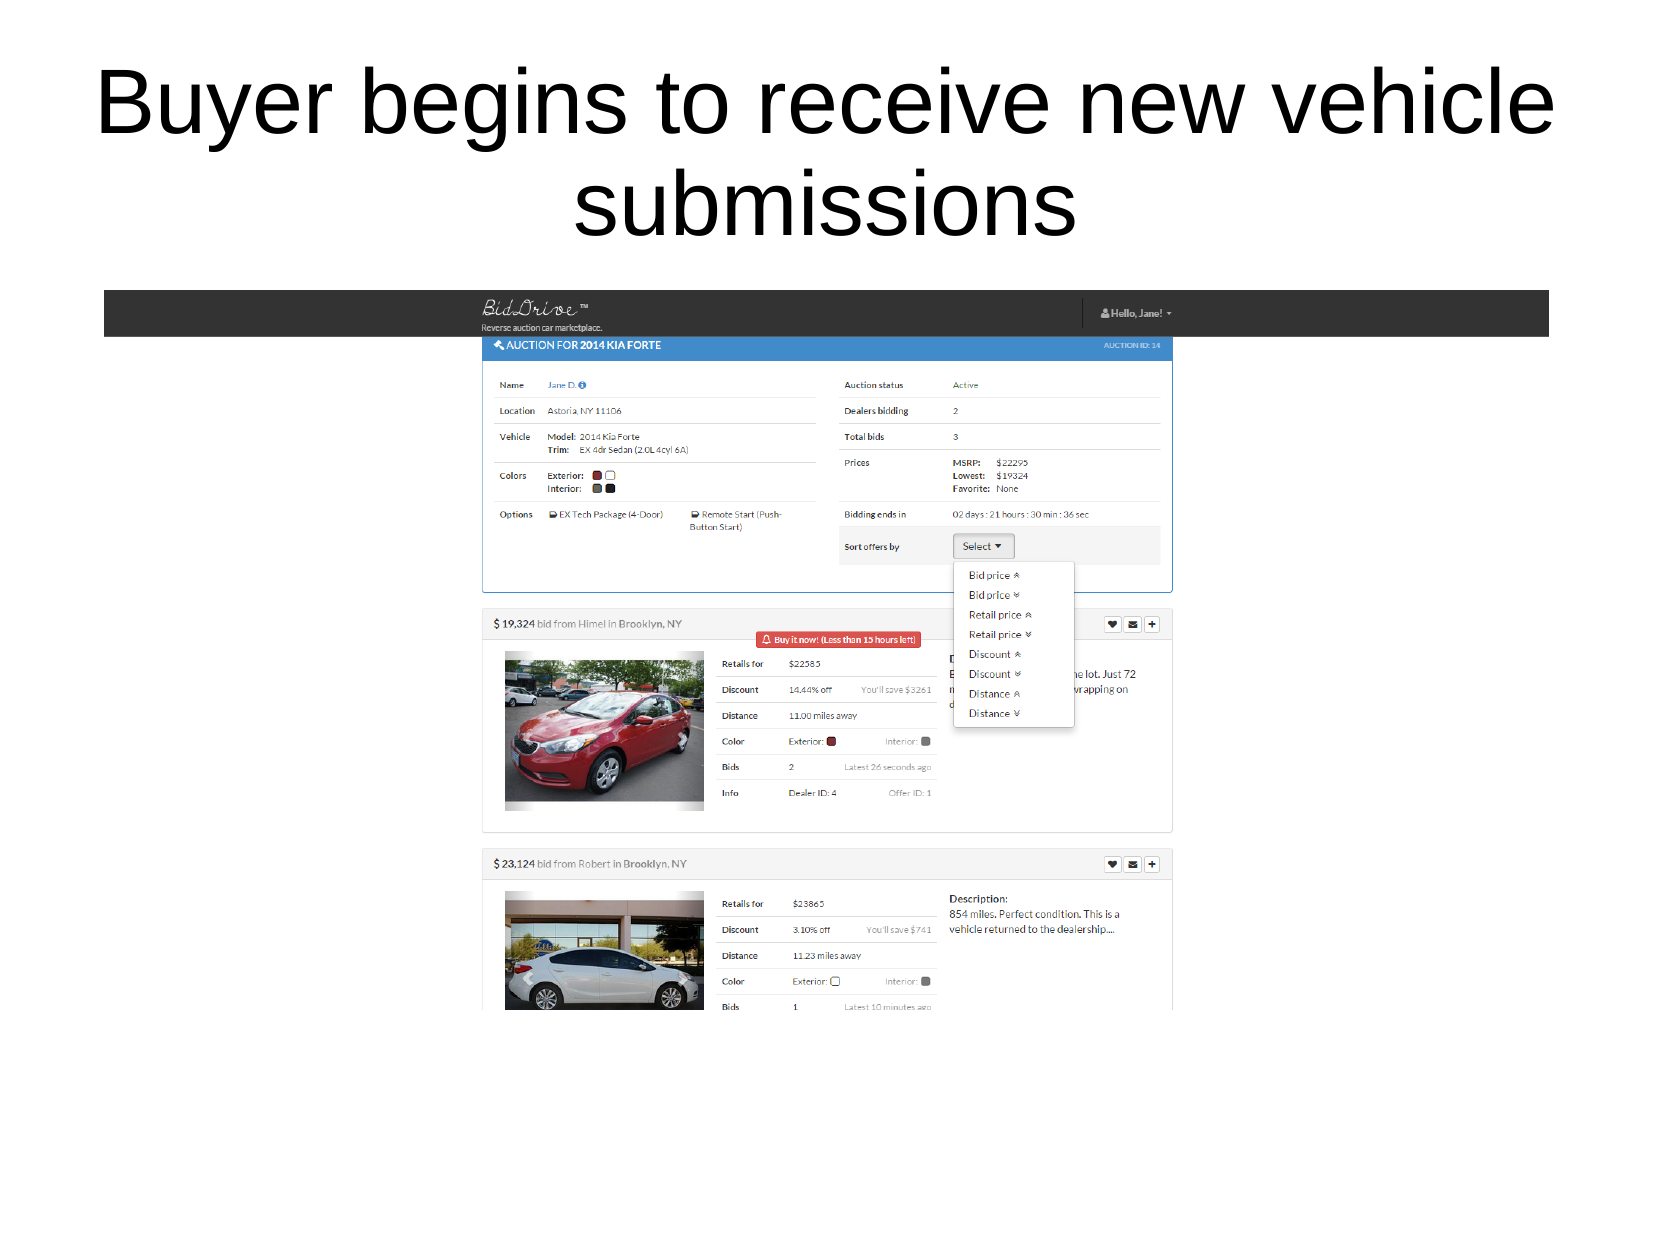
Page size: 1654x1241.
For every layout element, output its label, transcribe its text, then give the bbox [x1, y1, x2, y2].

picture [104, 290, 1549, 1010]
title Buyer begins to receive new vehicle submissions [82, 49, 1571, 257]
